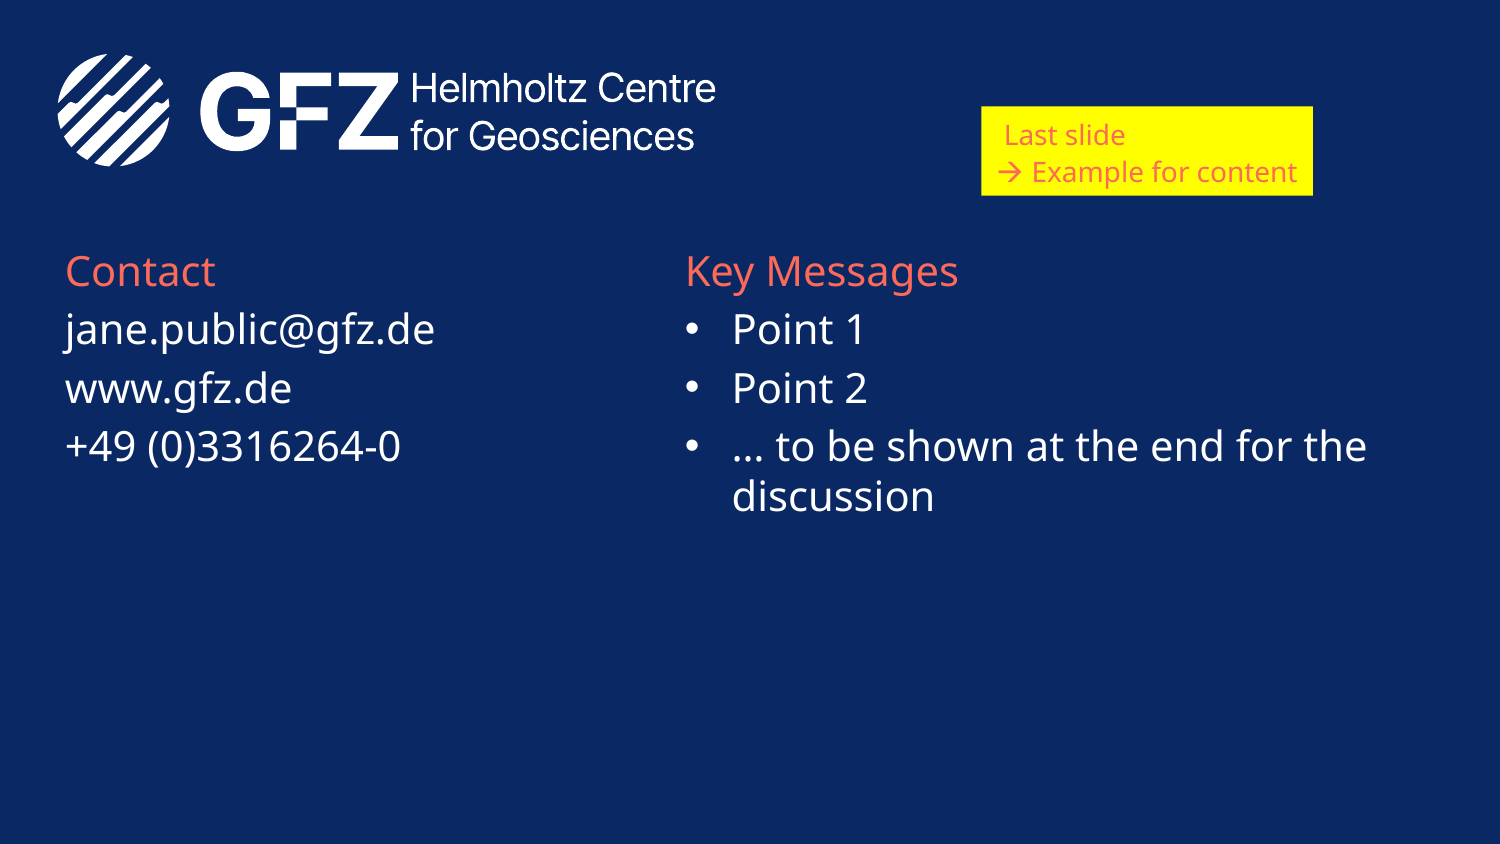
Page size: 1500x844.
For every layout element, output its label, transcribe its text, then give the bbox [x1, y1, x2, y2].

list Key Messages Point 1 Point 2 … to be shown at the end for the discussion [669, 237, 1454, 762]
list Contact jane.public@gfz.de www.gfz.de +49 (0)3316264-0 [49, 237, 592, 762]
text_box Last slide  Example for content [981, 106, 1313, 196]
